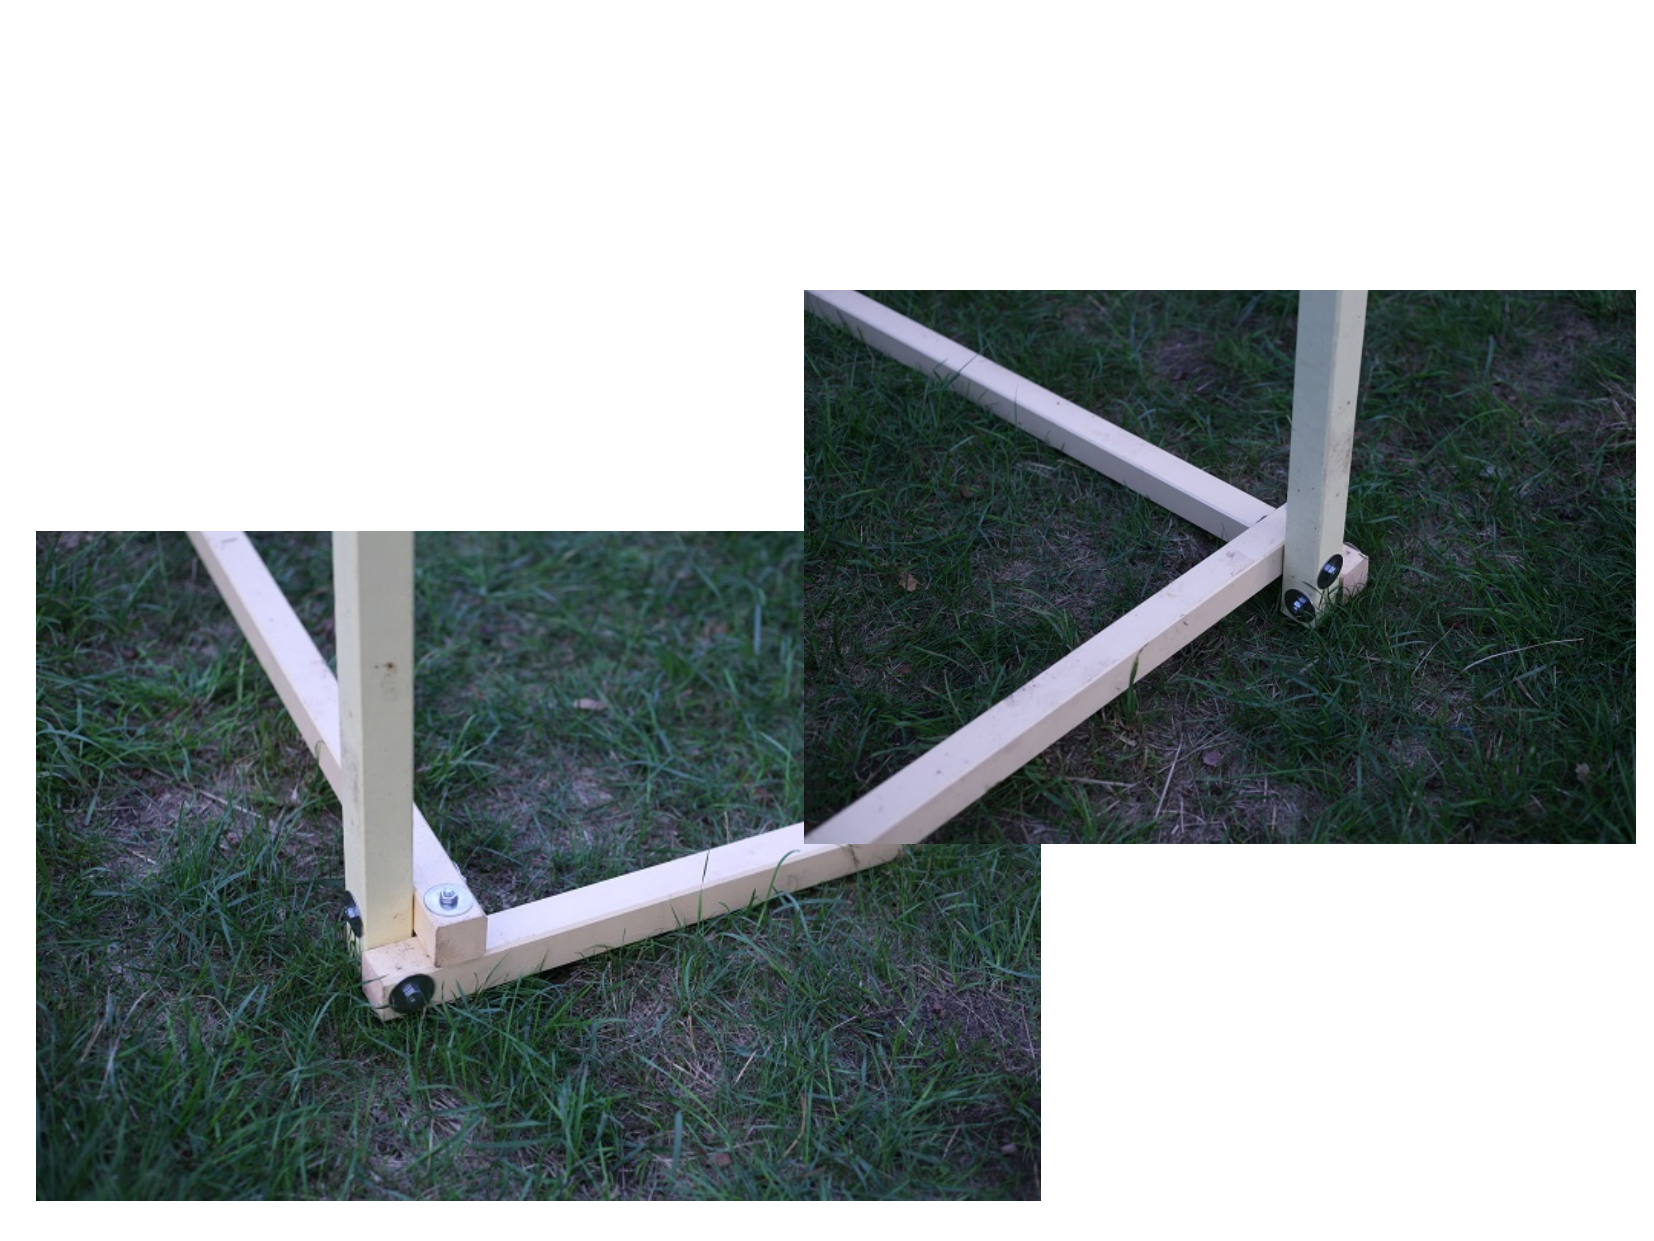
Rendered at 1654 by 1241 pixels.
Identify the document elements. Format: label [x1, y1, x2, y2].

picture [36, 290, 1636, 1201]
